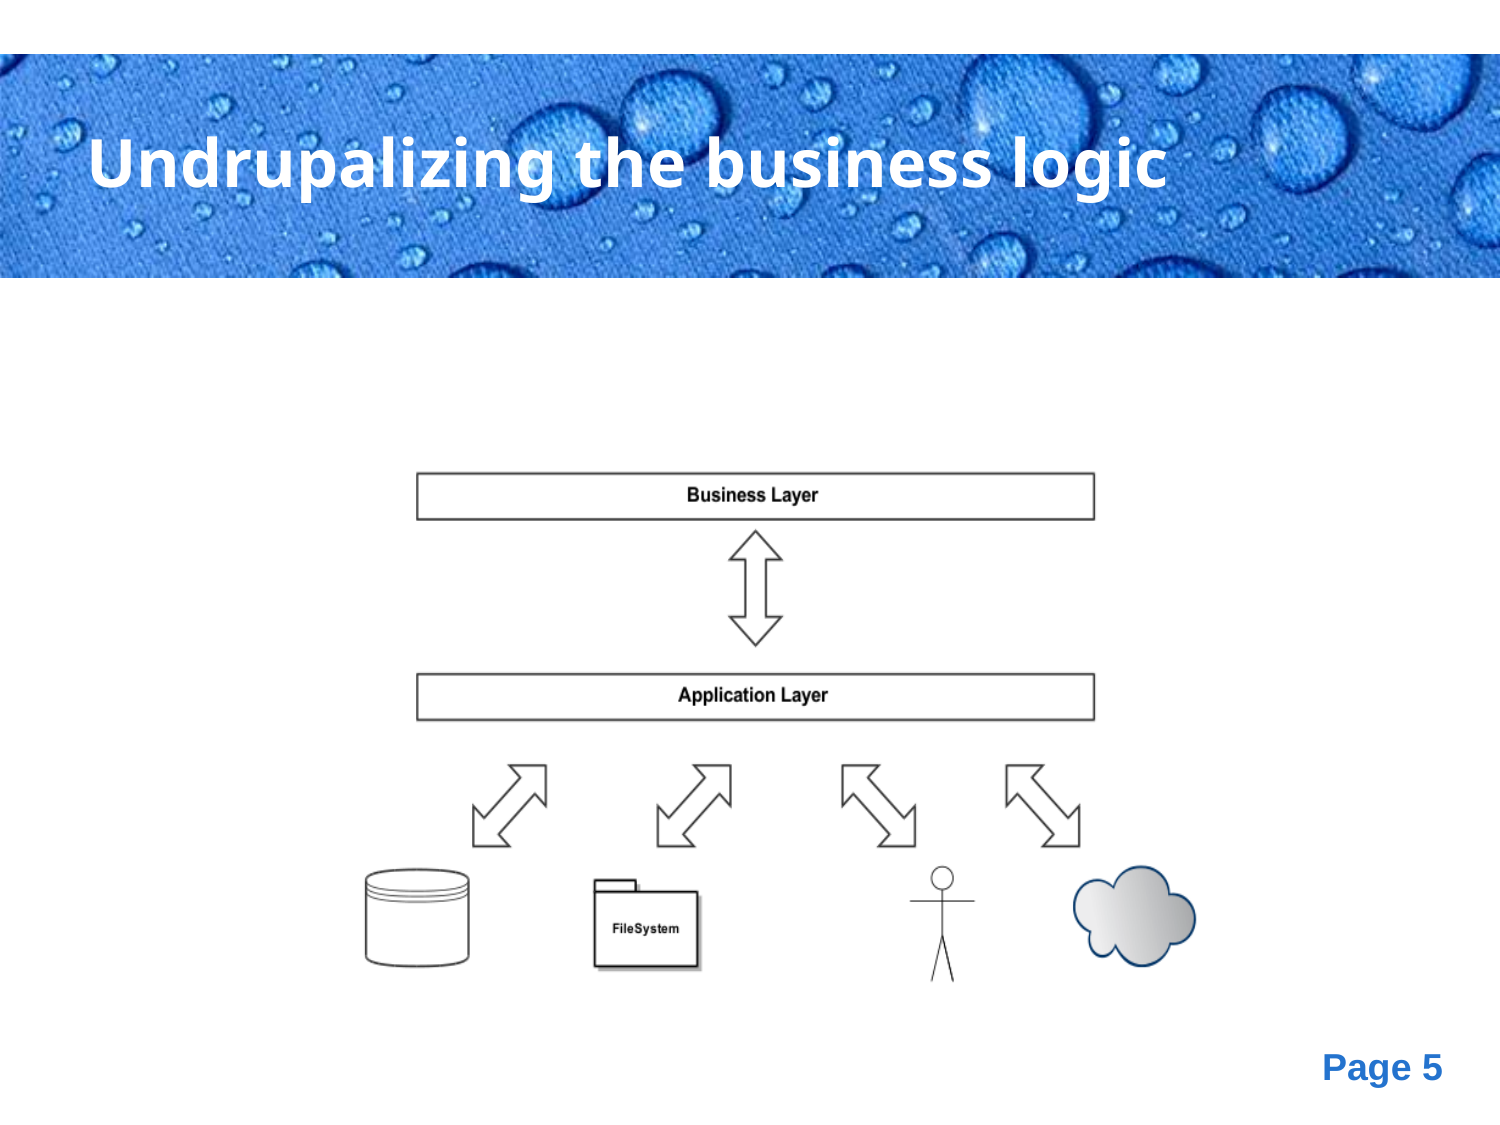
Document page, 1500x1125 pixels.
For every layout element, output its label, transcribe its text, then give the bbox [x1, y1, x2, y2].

text_box Undrupalizing the business logic [71, 112, 1185, 209]
picture [0, 54, 1500, 278]
picture [47, 295, 1217, 1004]
